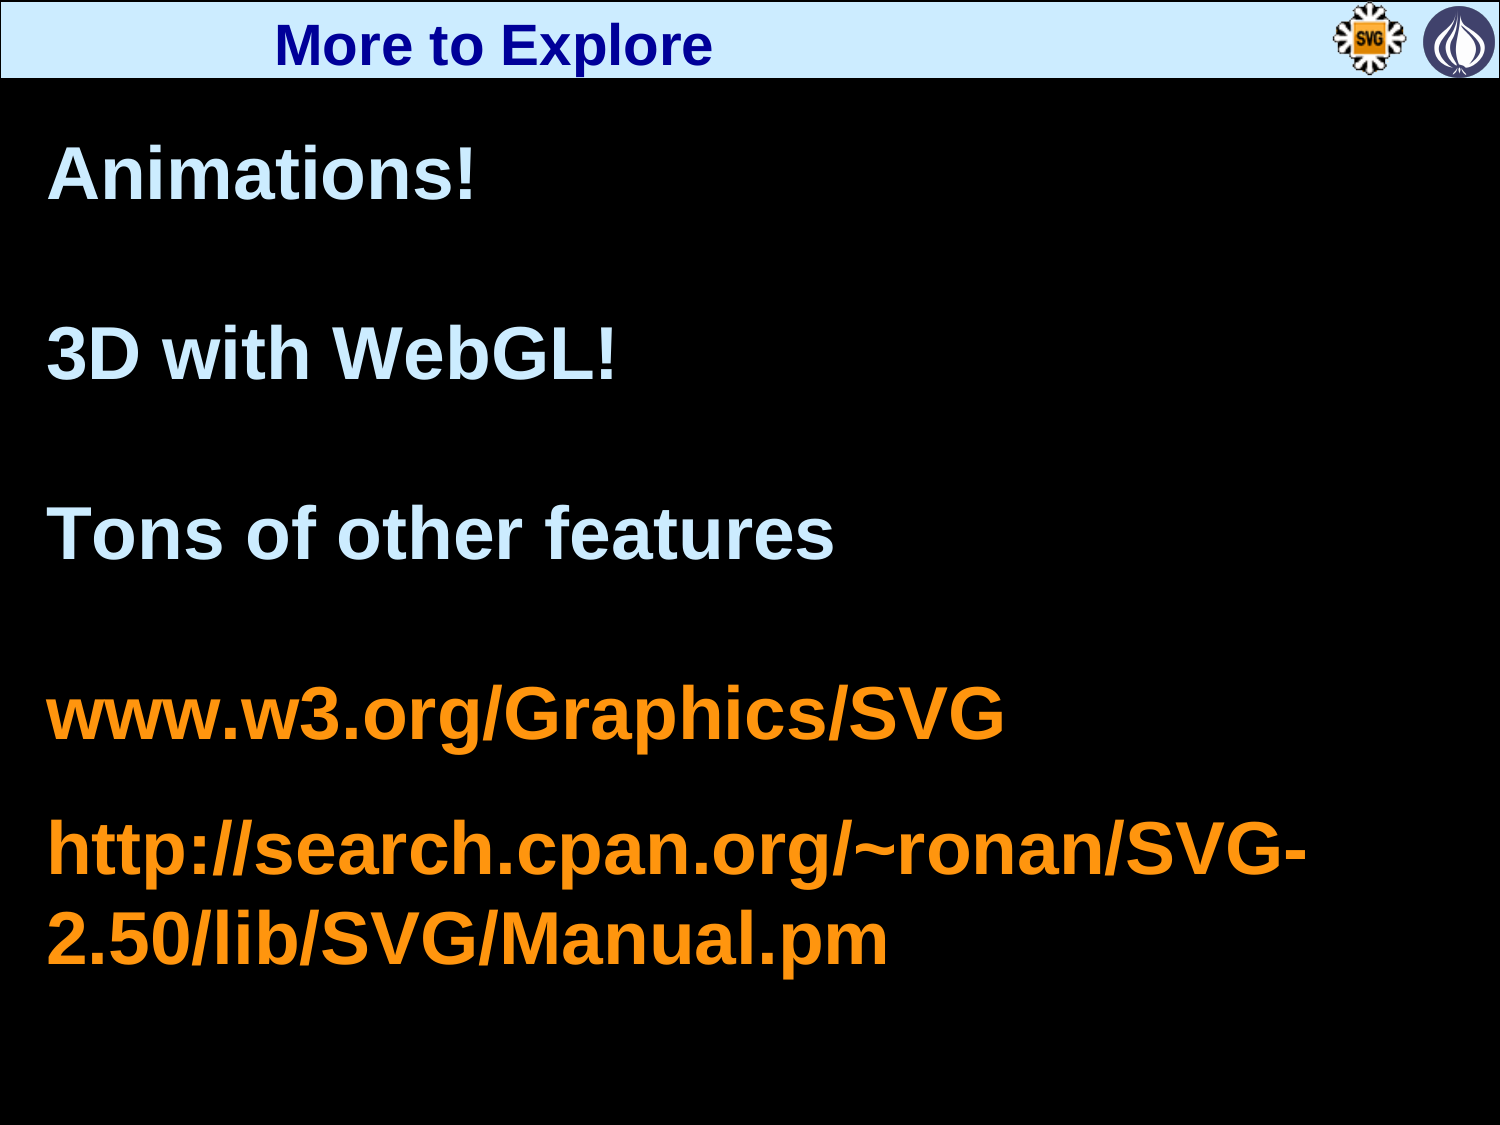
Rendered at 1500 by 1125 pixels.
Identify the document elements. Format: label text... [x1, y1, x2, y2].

text_box [730, 0, 1328, 79]
text_box More to Explore [259, 0, 730, 86]
text_box [1412, 0, 1500, 79]
text_box Animations! 3D with WebGL! Tons of other features www.w3.org/Graphics/SVG http://search.cpan.org/~ronan/SVG-2.50/lib/SVG/Manual.pm [31, 116, 1463, 988]
text_box [0, 0, 259, 79]
picture [1328, 0, 1412, 80]
picture [1423, 6, 1495, 78]
